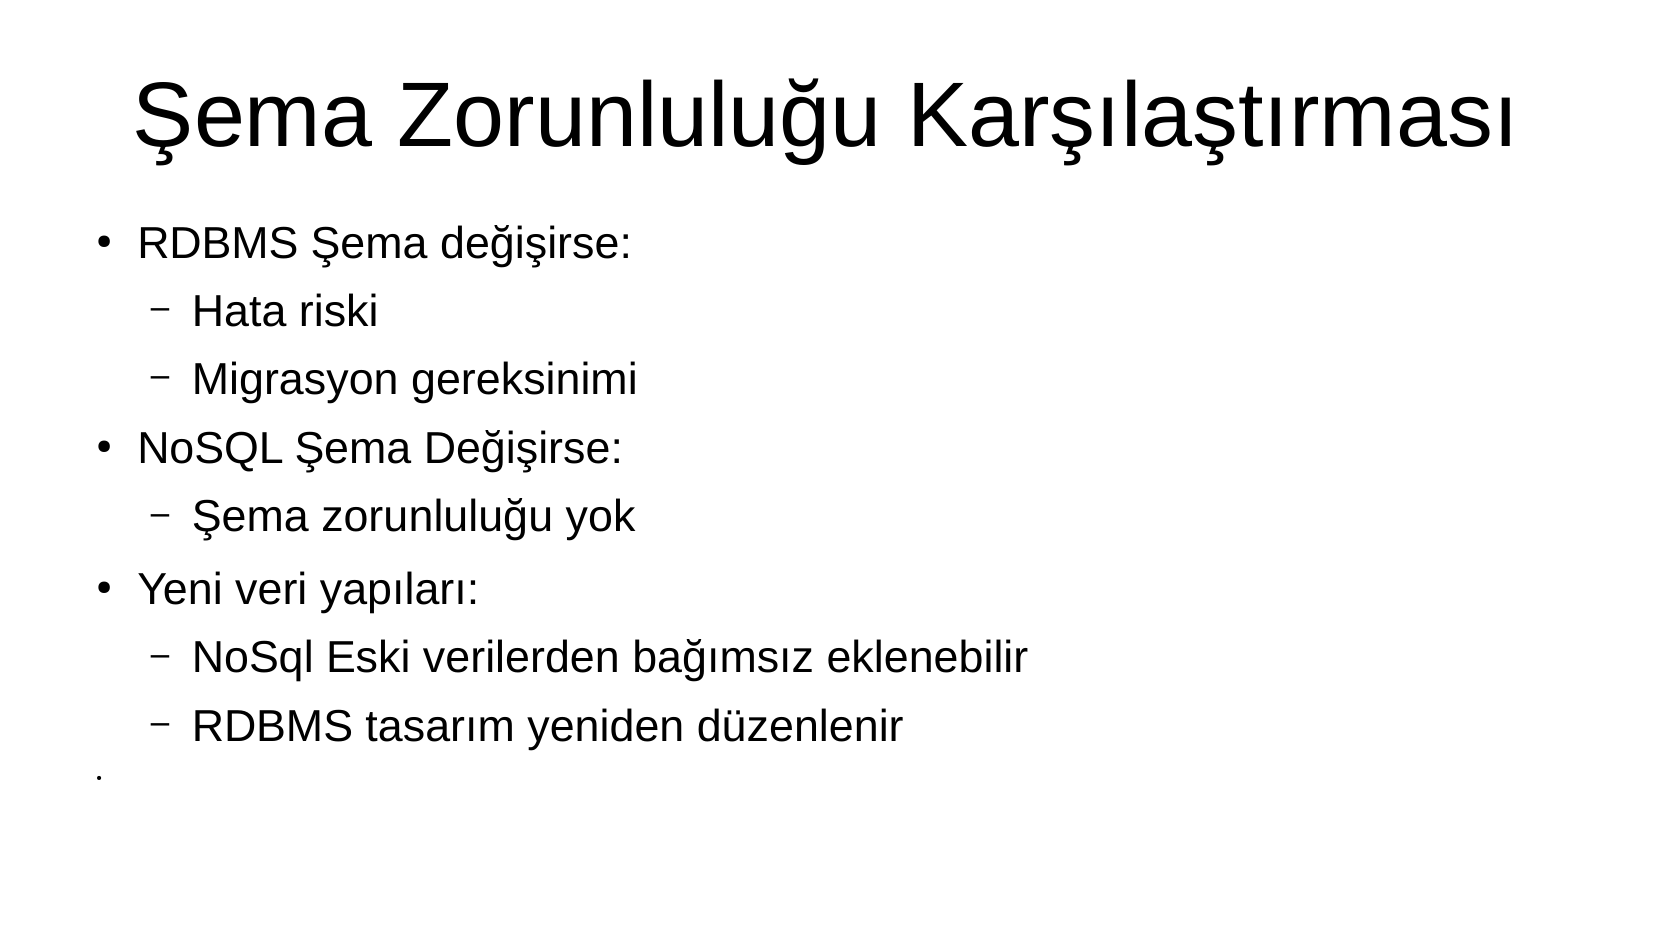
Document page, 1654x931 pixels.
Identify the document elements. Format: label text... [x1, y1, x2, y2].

list RDBMS Şema değişirse: Hata riski Migrasyon gereksinimi NoSQL Şema Değişirse: Şema zorunluluğu yok Yeni veri yapıları: NoSql Eski verilerden bağımsız eklenebilir RDBMS tasarım yeniden düzenlenir [82, 217, 1571, 758]
title Şema Zorunluluğu Karşılaştırması [82, 37, 1571, 193]
